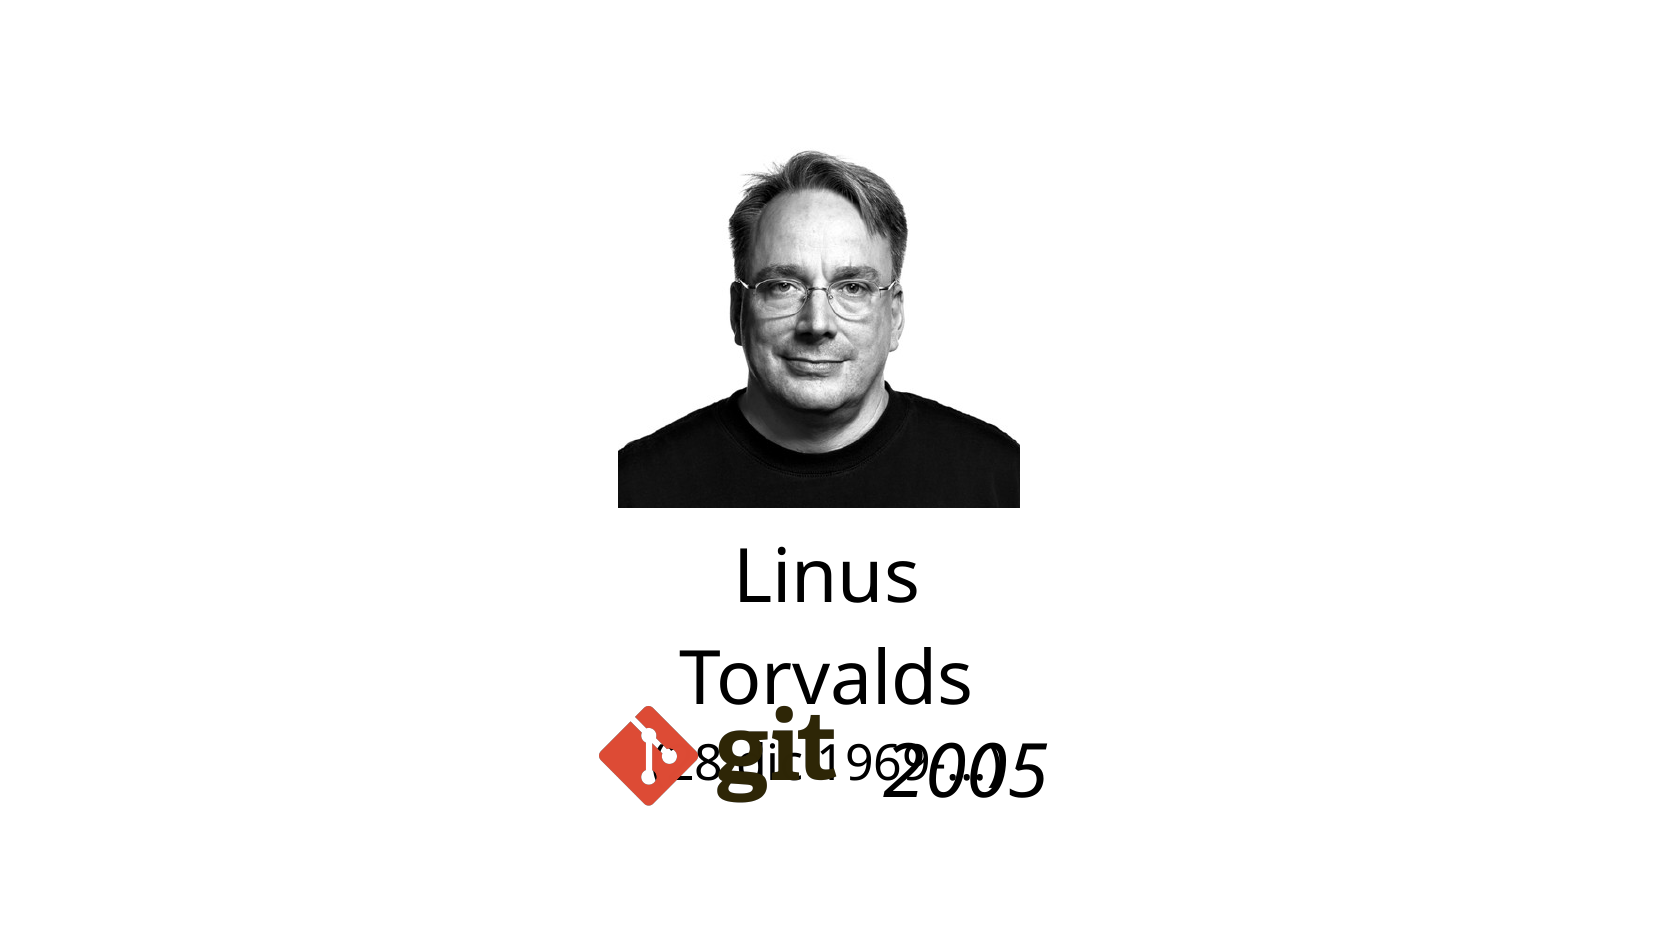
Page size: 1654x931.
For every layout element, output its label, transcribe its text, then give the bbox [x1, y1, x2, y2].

text_box Linus Torvalds (28 dic 1969-...) [580, 514, 1073, 686]
picture [599, 705, 837, 806]
picture [618, 126, 1021, 508]
text_box 2005 [837, 709, 1126, 800]
